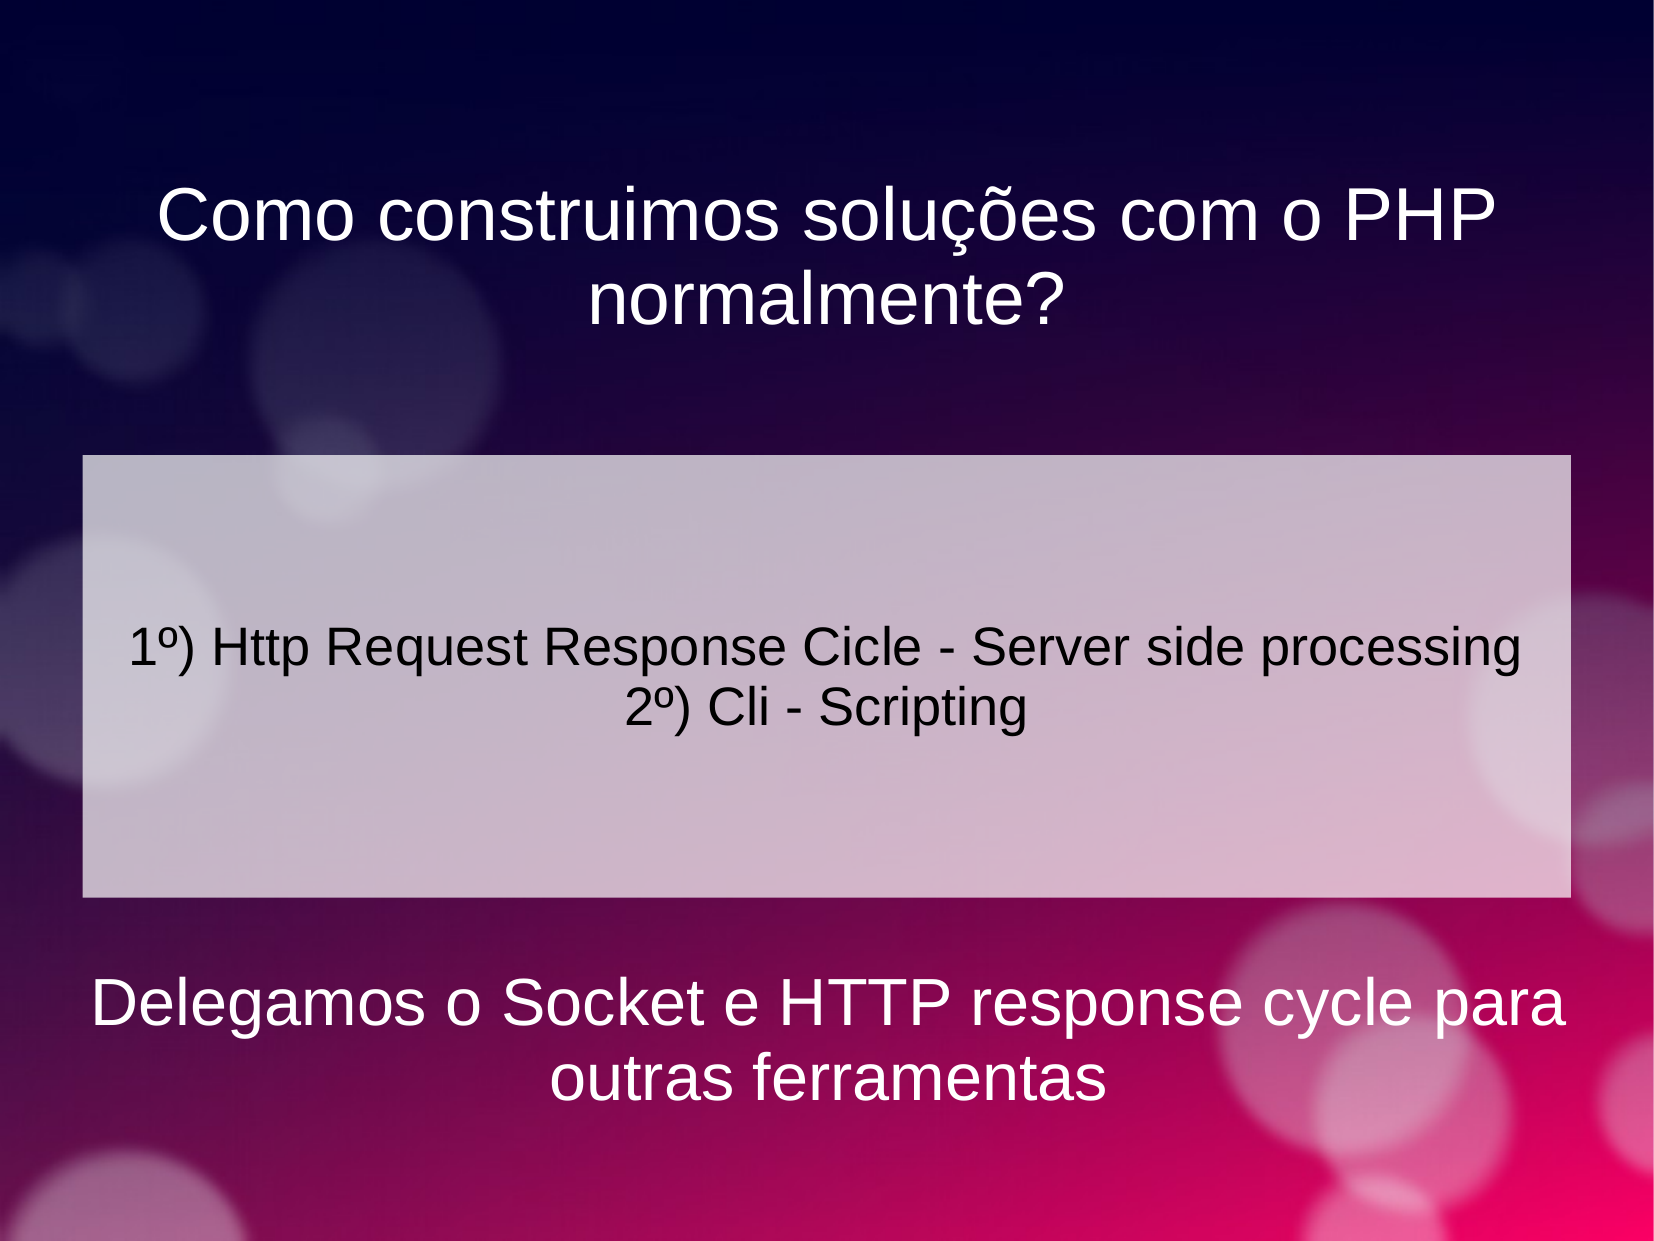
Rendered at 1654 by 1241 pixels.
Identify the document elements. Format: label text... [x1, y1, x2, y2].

title Como construimos soluções com o PHP normalmente? [82, 94, 1571, 420]
picture [0, 0, 1654, 1241]
text_box Delegamos o Socket e HTTP response cycle para outras ferramentas [75, 957, 1583, 1123]
text_box 1º) Http Request Response Cicle - Server side processing 2º) Cli - Scripting [82, 455, 1571, 898]
